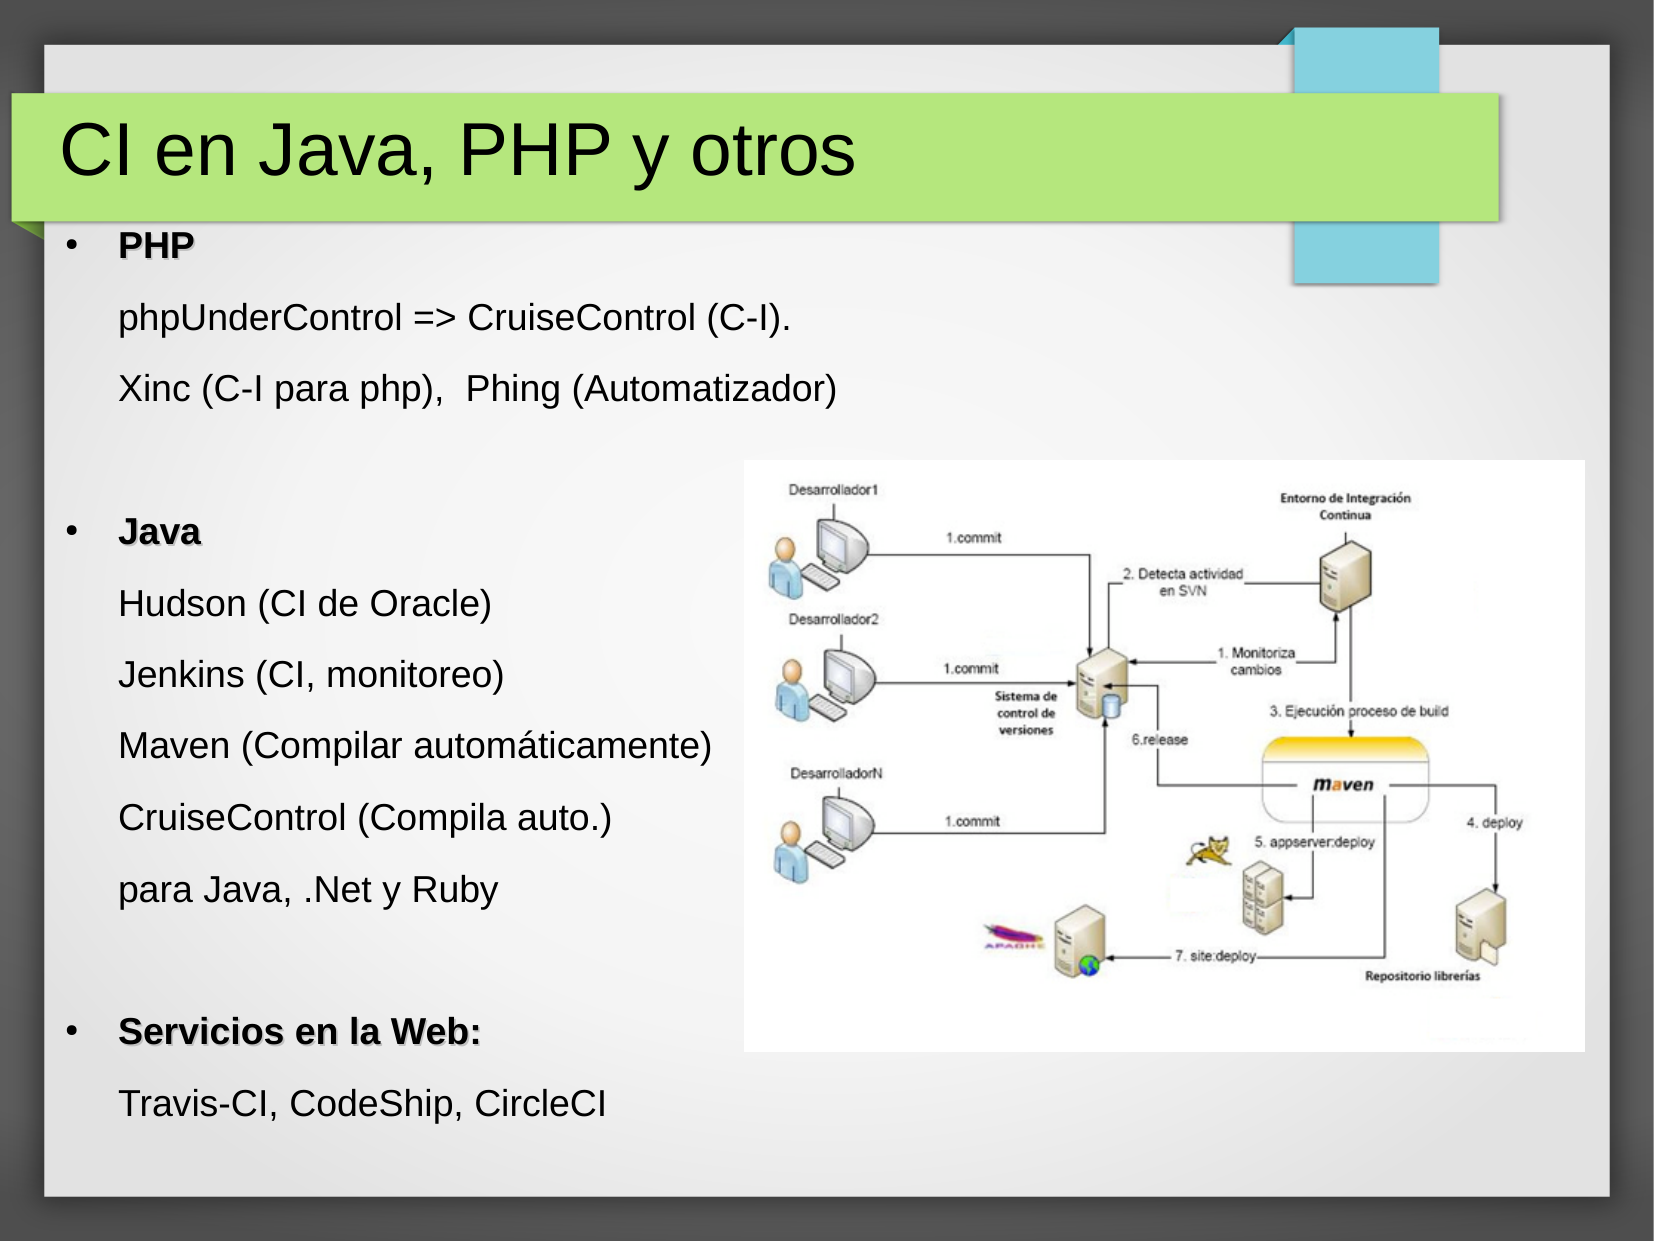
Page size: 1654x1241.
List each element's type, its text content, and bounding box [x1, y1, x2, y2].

picture [0, 0, 1654, 1241]
title CI en Java, PHP y otros [59, 97, 1489, 201]
list PHP phpUnderControl => CruiseControl (C-I). Xinc (C-I para php), Phing (Automatizador) Java Hudson (CI de Oracle) Jenkins (CI, monitoreo) Maven (Compilar automáticamente) CruiseControl (Compila auto.) para Java, .Net y Ruby Servicios en la Web: Travis-CI, CodeShip, CircleCI [47, 224, 1595, 1182]
